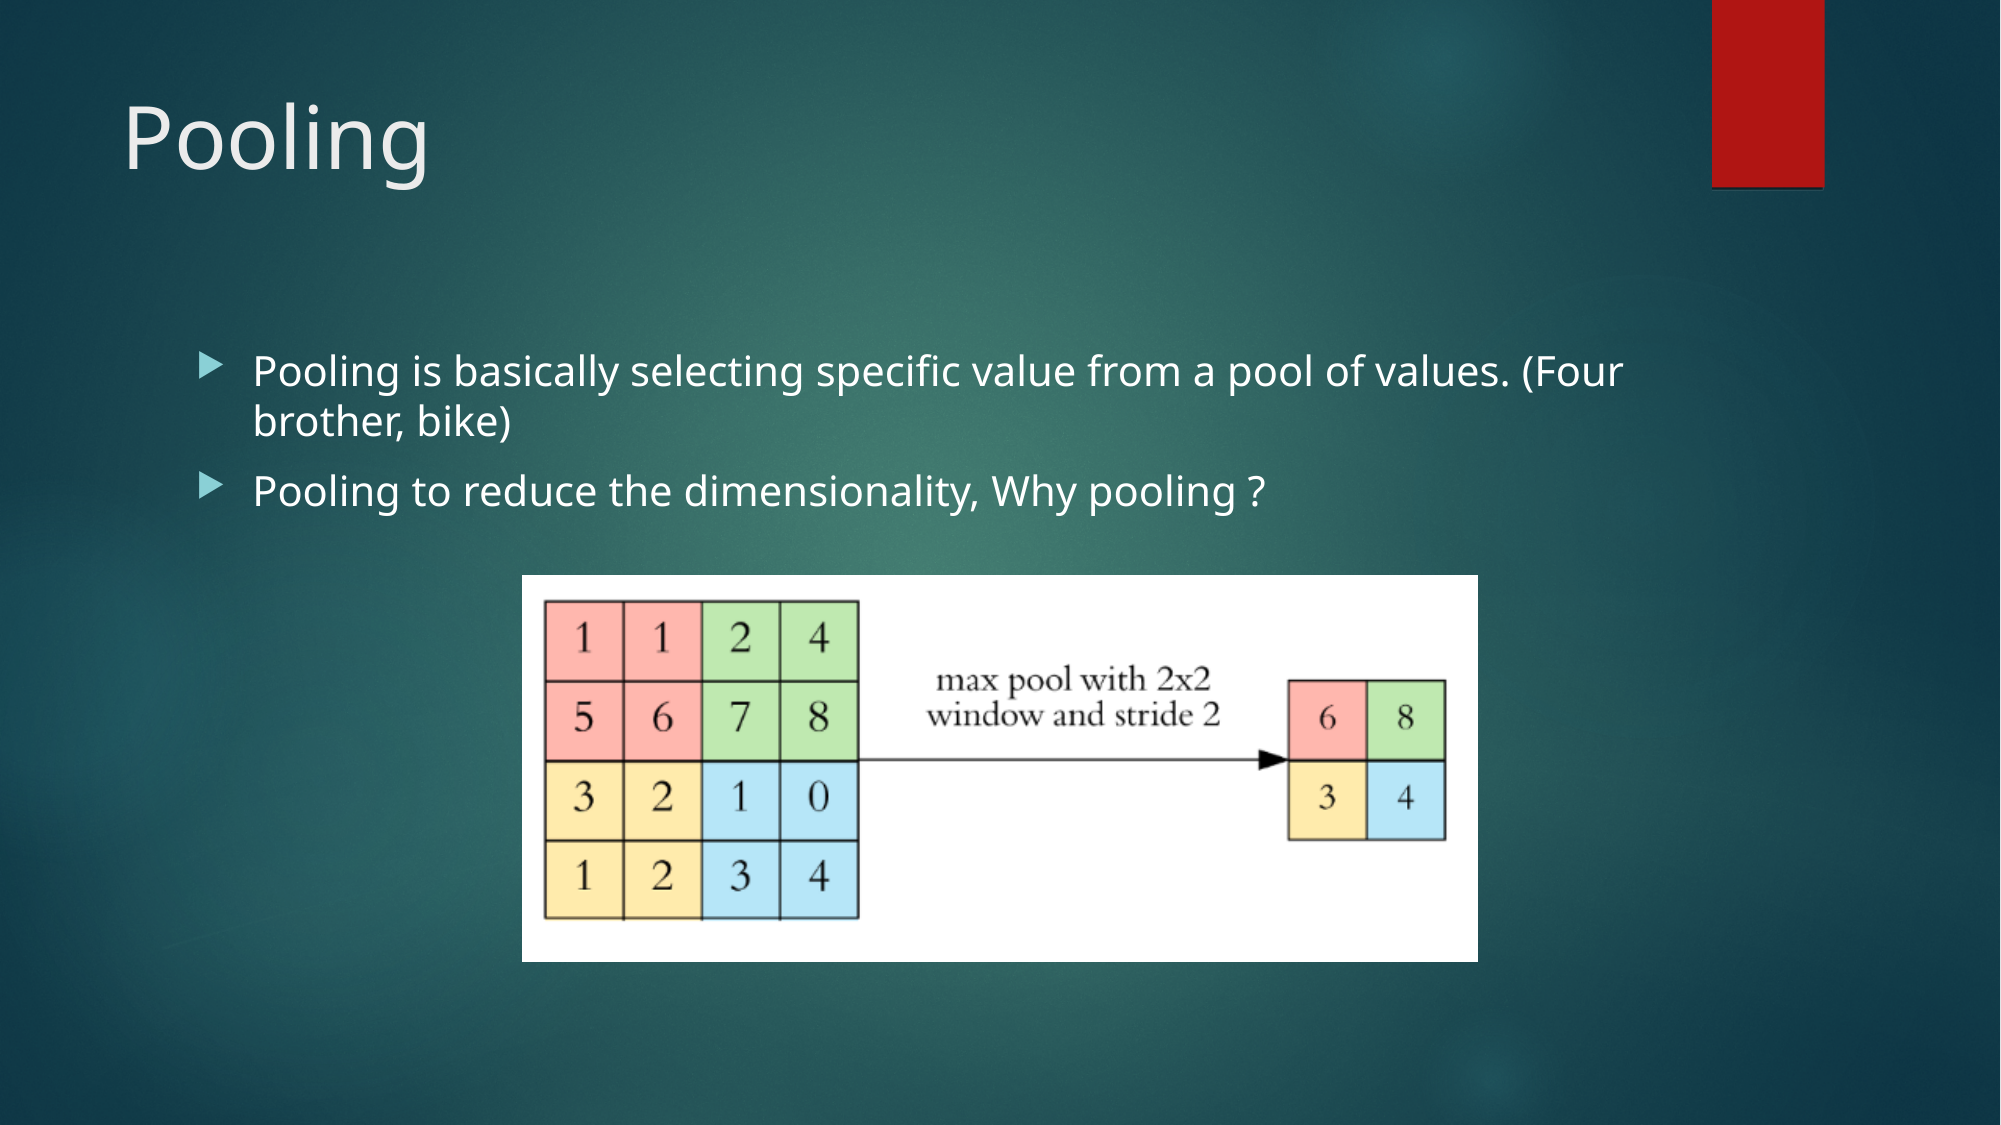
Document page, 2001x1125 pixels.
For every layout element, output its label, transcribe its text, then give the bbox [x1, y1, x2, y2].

picture [0, 0, 2001, 1125]
title Pooling [106, 74, 1649, 304]
list Pooling is basically selecting specific value from a pool of values. (Four brother, bike) Pooling to reduce the dimensionality, Why pooling ? [181, 336, 1649, 1025]
